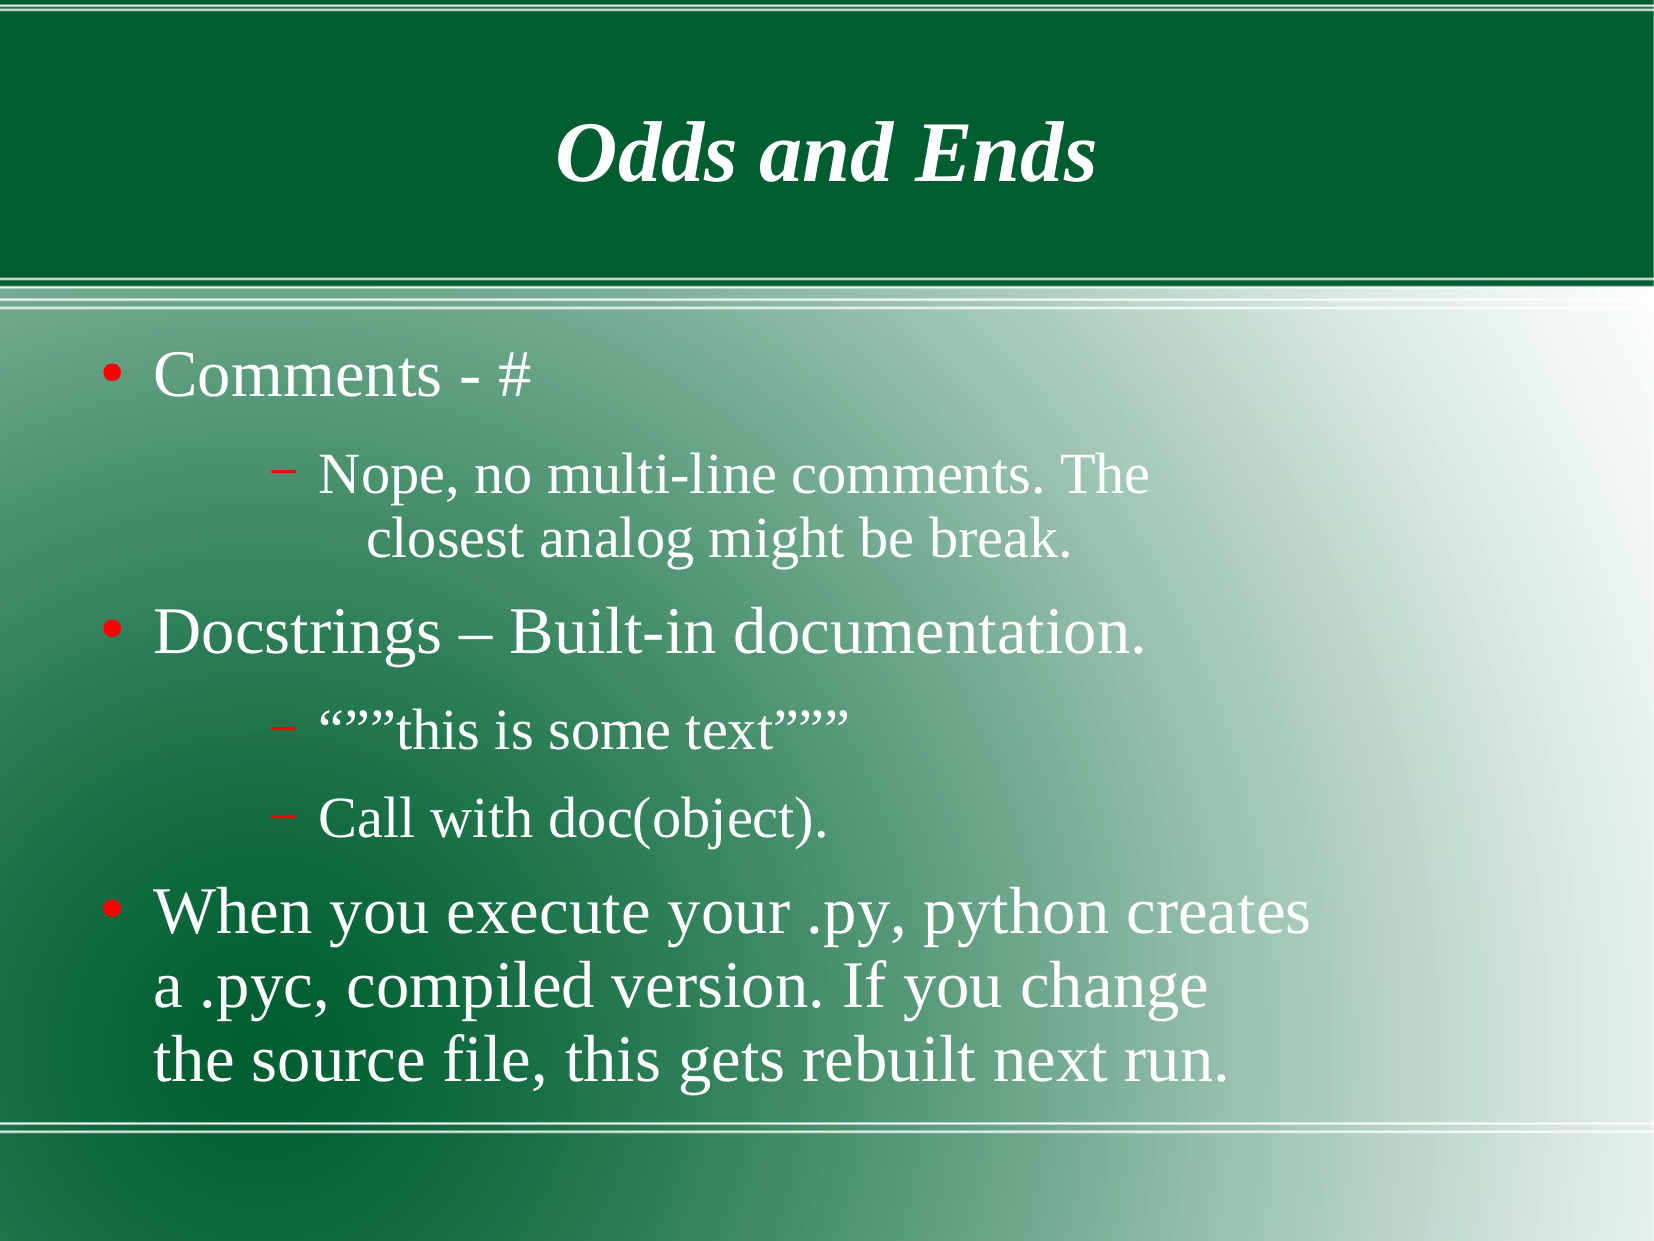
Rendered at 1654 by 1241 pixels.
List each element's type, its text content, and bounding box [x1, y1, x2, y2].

list Comments - # Nope, no multi-line comments. The closest analog might be break. Docstrings – Built-in documentation. “””this is some text””” Call with doc(object). When you execute your .py, python creates a .pyc, compiled version. If you change the source file, this gets rebuilt next run. [82, 337, 1571, 1156]
picture [0, 0, 1654, 1241]
title Odds and Ends [82, 49, 1571, 257]
